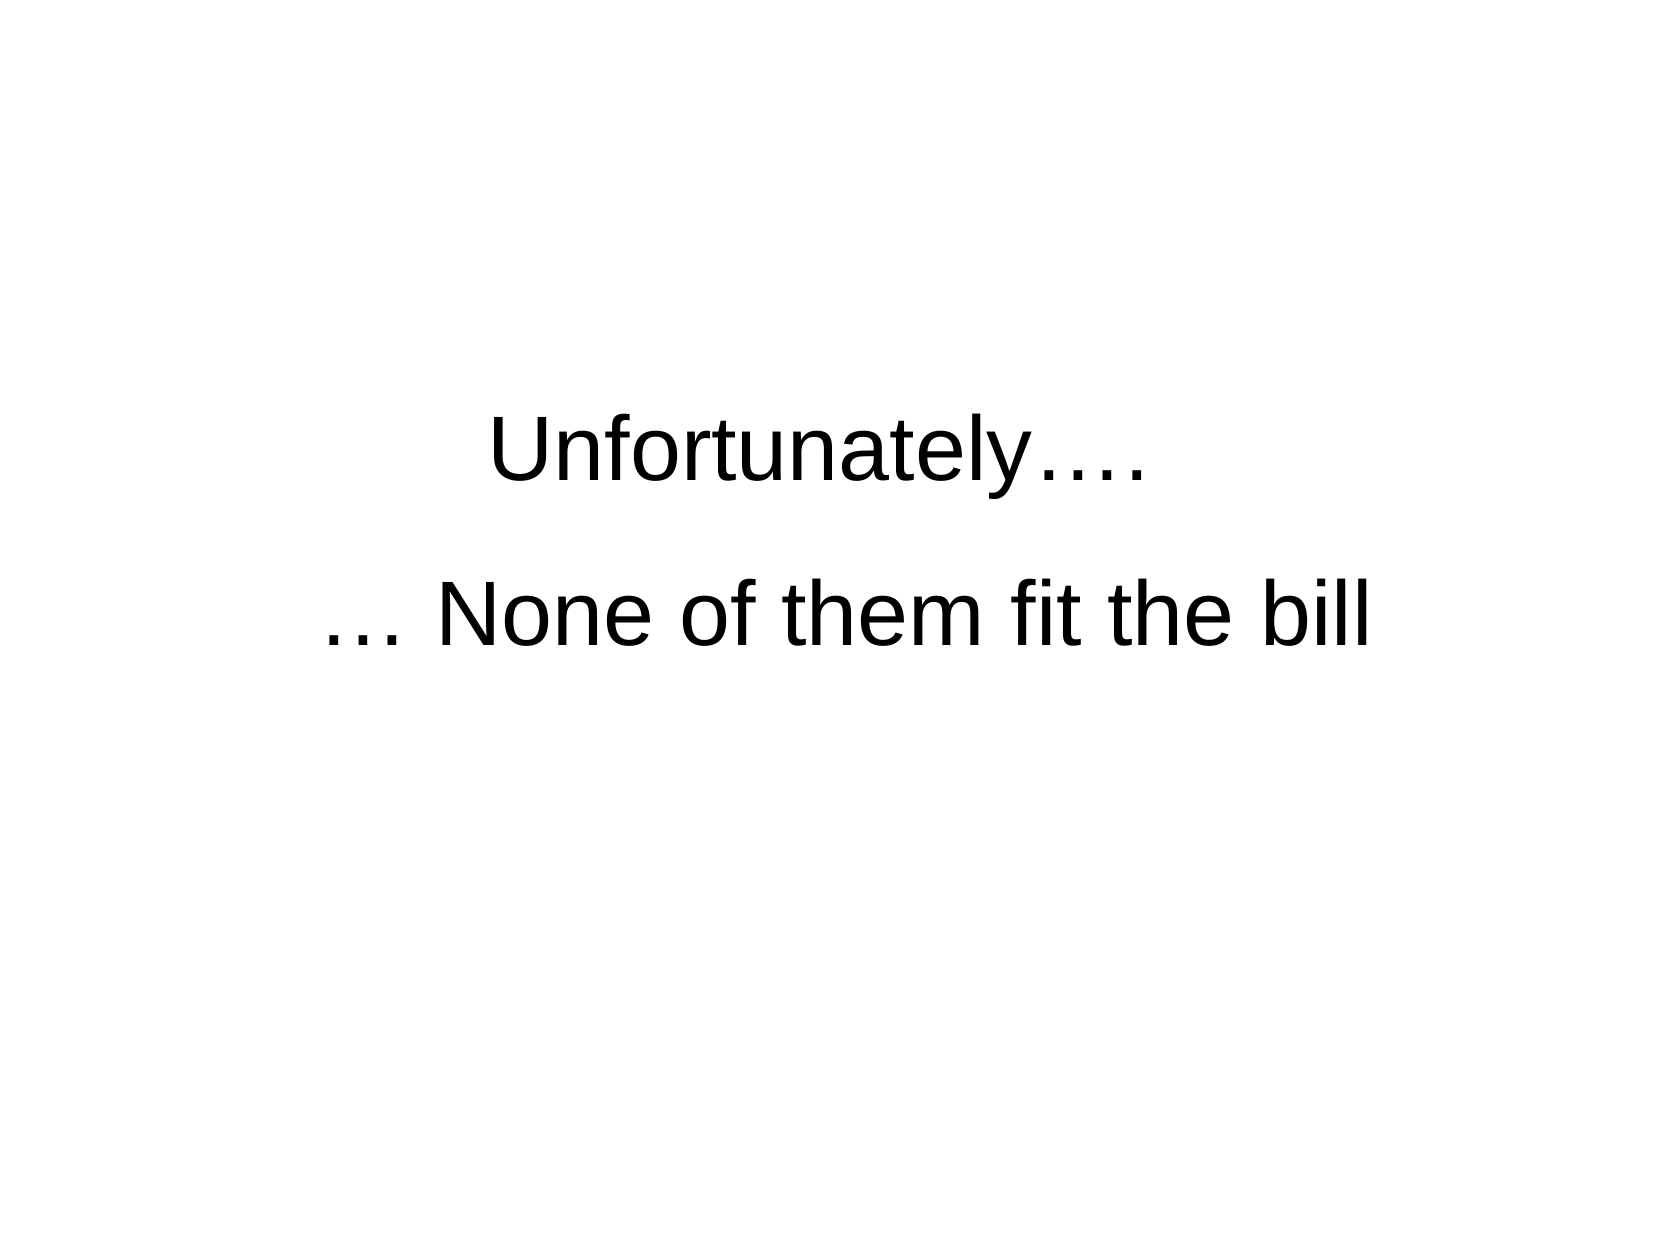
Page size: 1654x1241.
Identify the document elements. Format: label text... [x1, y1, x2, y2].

title … None of them fit the bill [101, 510, 1591, 718]
title Unfortunately…. [75, 345, 1564, 553]
